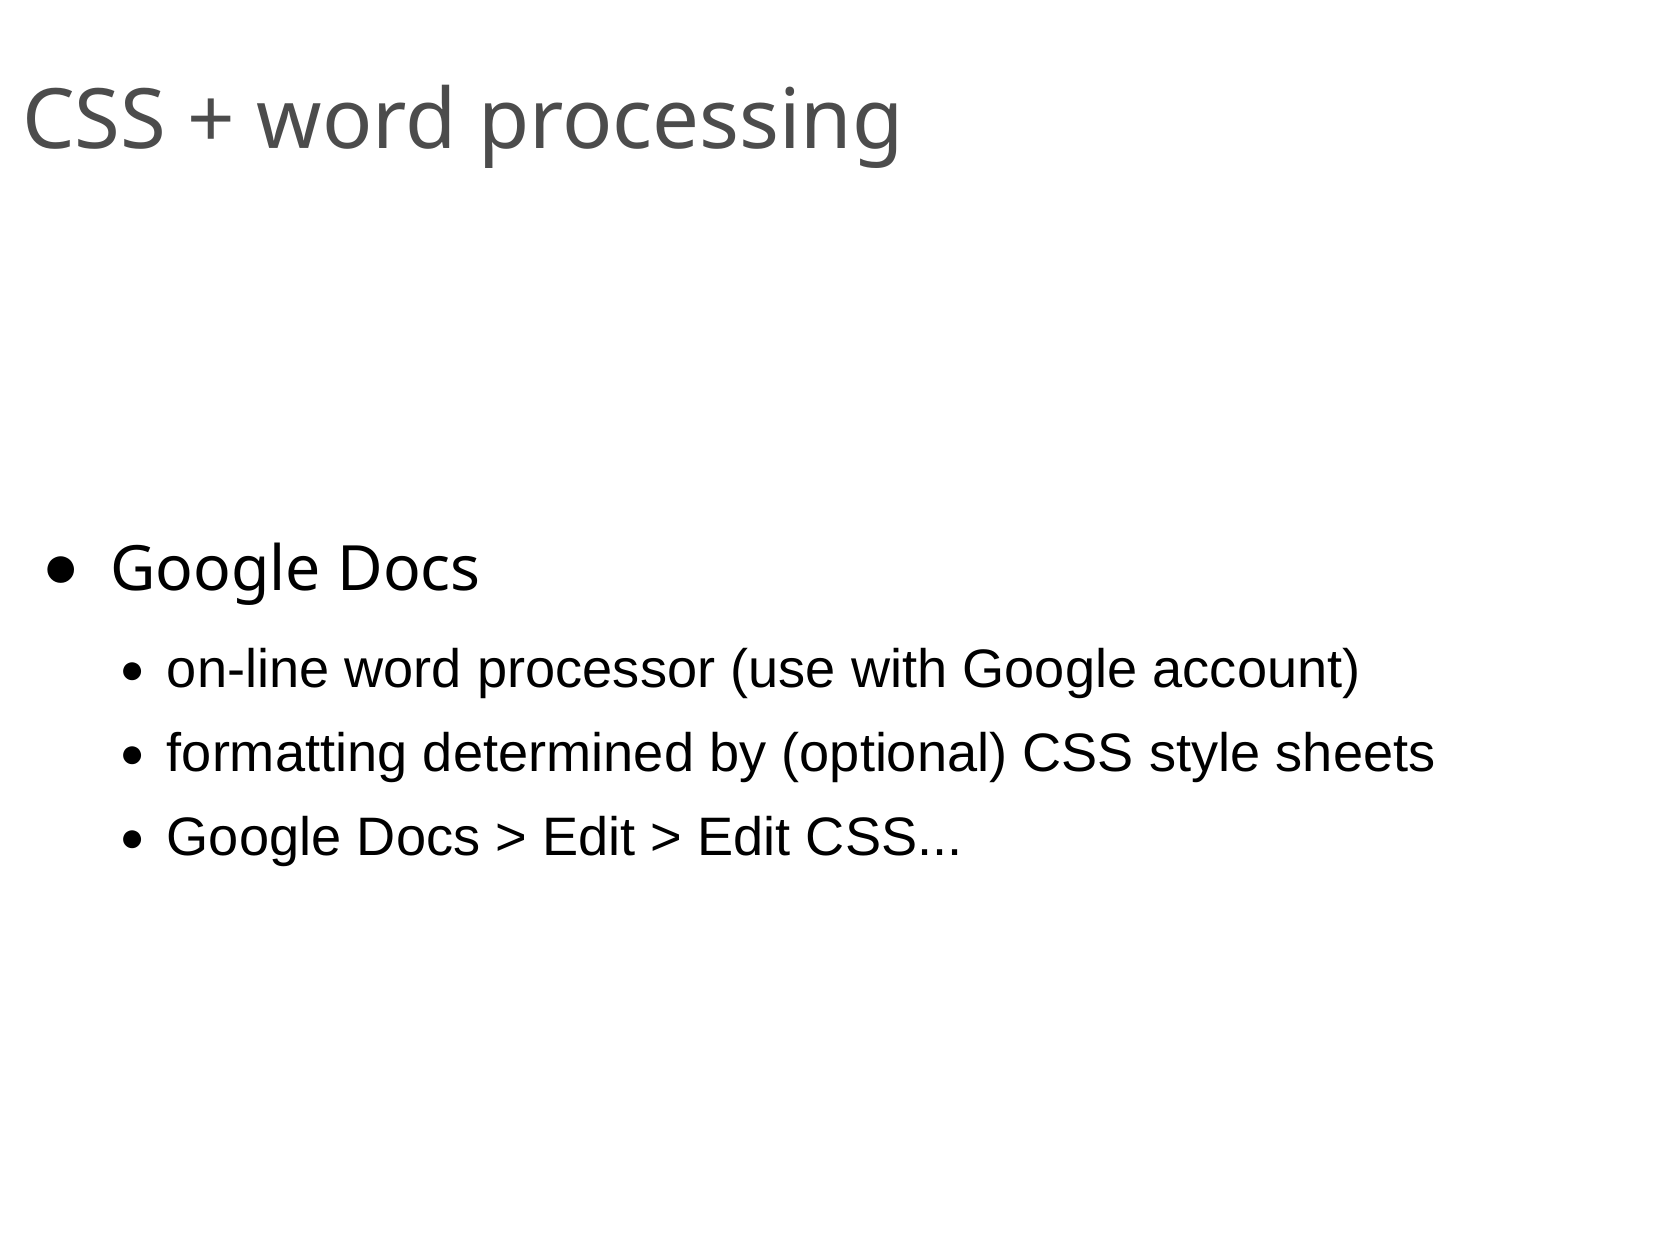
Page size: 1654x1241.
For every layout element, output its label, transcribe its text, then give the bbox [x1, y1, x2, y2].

title CSS + word processing [22, 26, 1654, 205]
list Google Docs on-line word processor (use with Google account) formatting determined by (optional) CSS style sheets Google Docs > Edit > Edit CSS... [25, 233, 1654, 1158]
